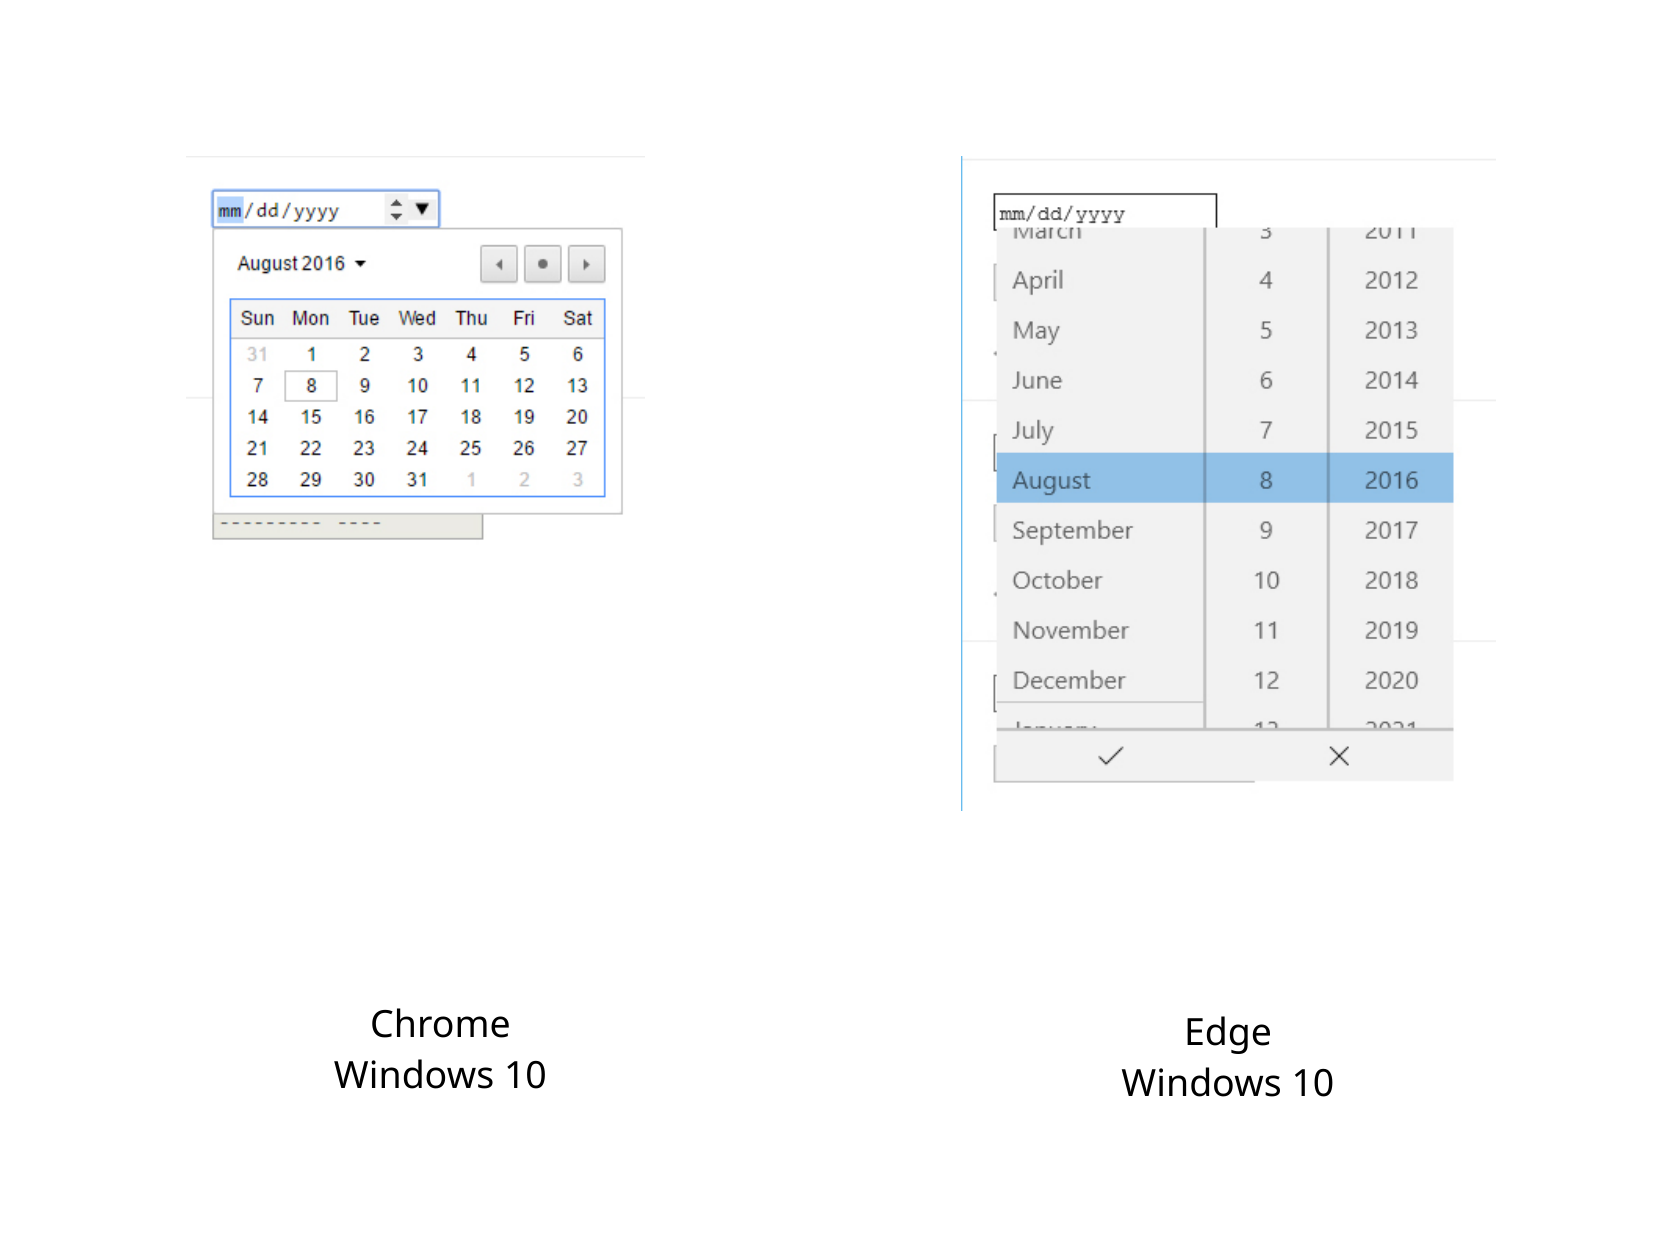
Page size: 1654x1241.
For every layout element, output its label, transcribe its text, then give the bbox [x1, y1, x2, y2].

picture [186, 156, 645, 554]
picture [961, 156, 1496, 812]
text_box Edge Windows 10 [1071, 997, 1386, 1104]
text_box Chrome Windows 10 [283, 989, 598, 1096]
